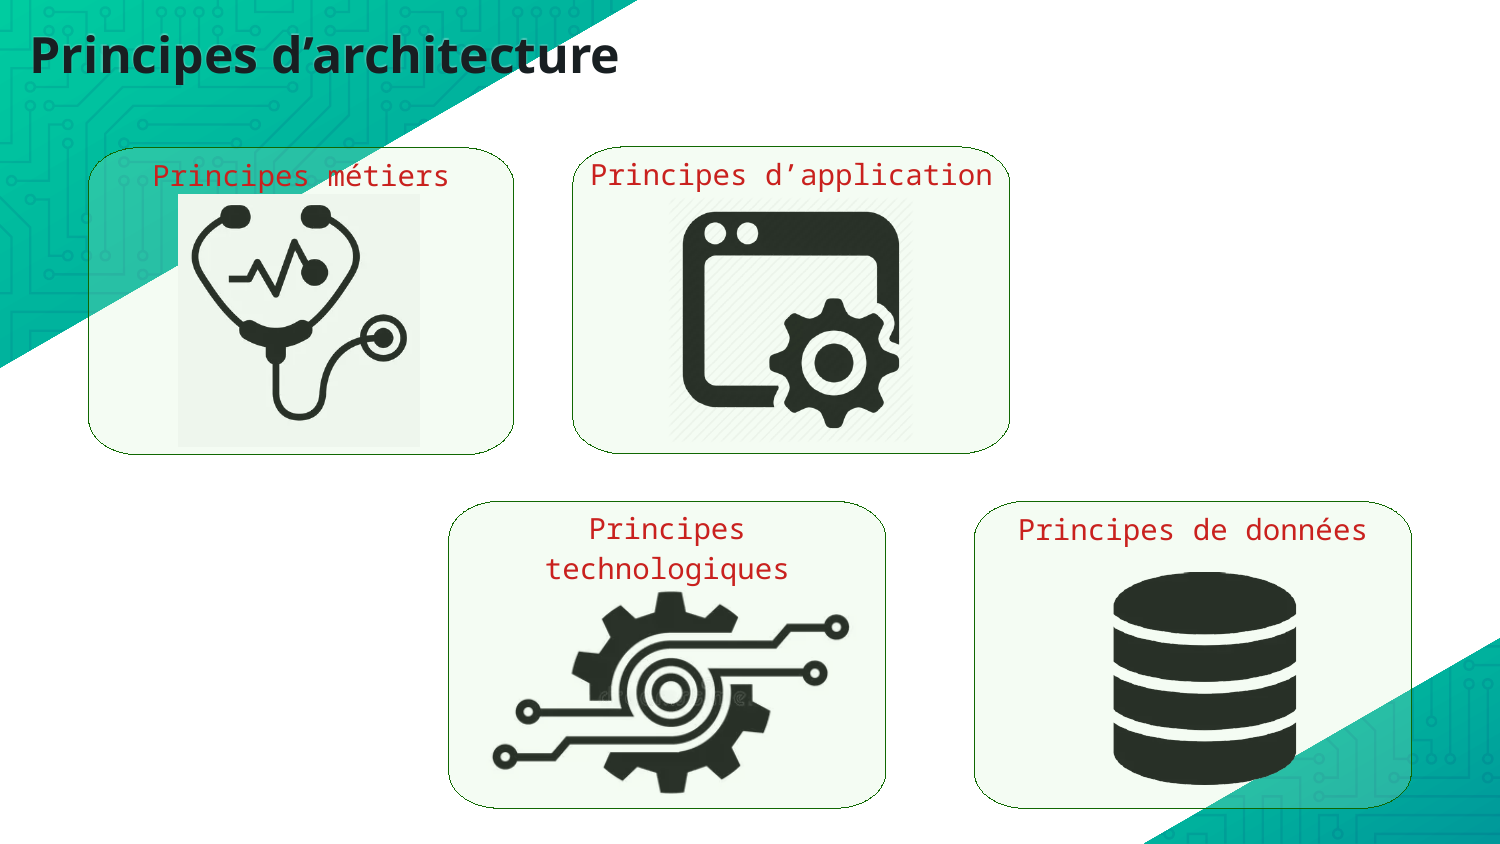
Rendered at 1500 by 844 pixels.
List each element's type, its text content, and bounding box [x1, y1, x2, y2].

text_box [448, 585, 886, 809]
text_box Principes d’application [572, 146, 1010, 231]
text_box Principes technologiques [448, 501, 886, 585]
text_box [88, 219, 514, 455]
title Principes d’architecture [29, 30, 1249, 89]
text_box Principes de données [974, 501, 1412, 585]
text_box [974, 585, 1412, 809]
text_box [572, 231, 1010, 454]
text_box Principes métiers [88, 147, 514, 219]
